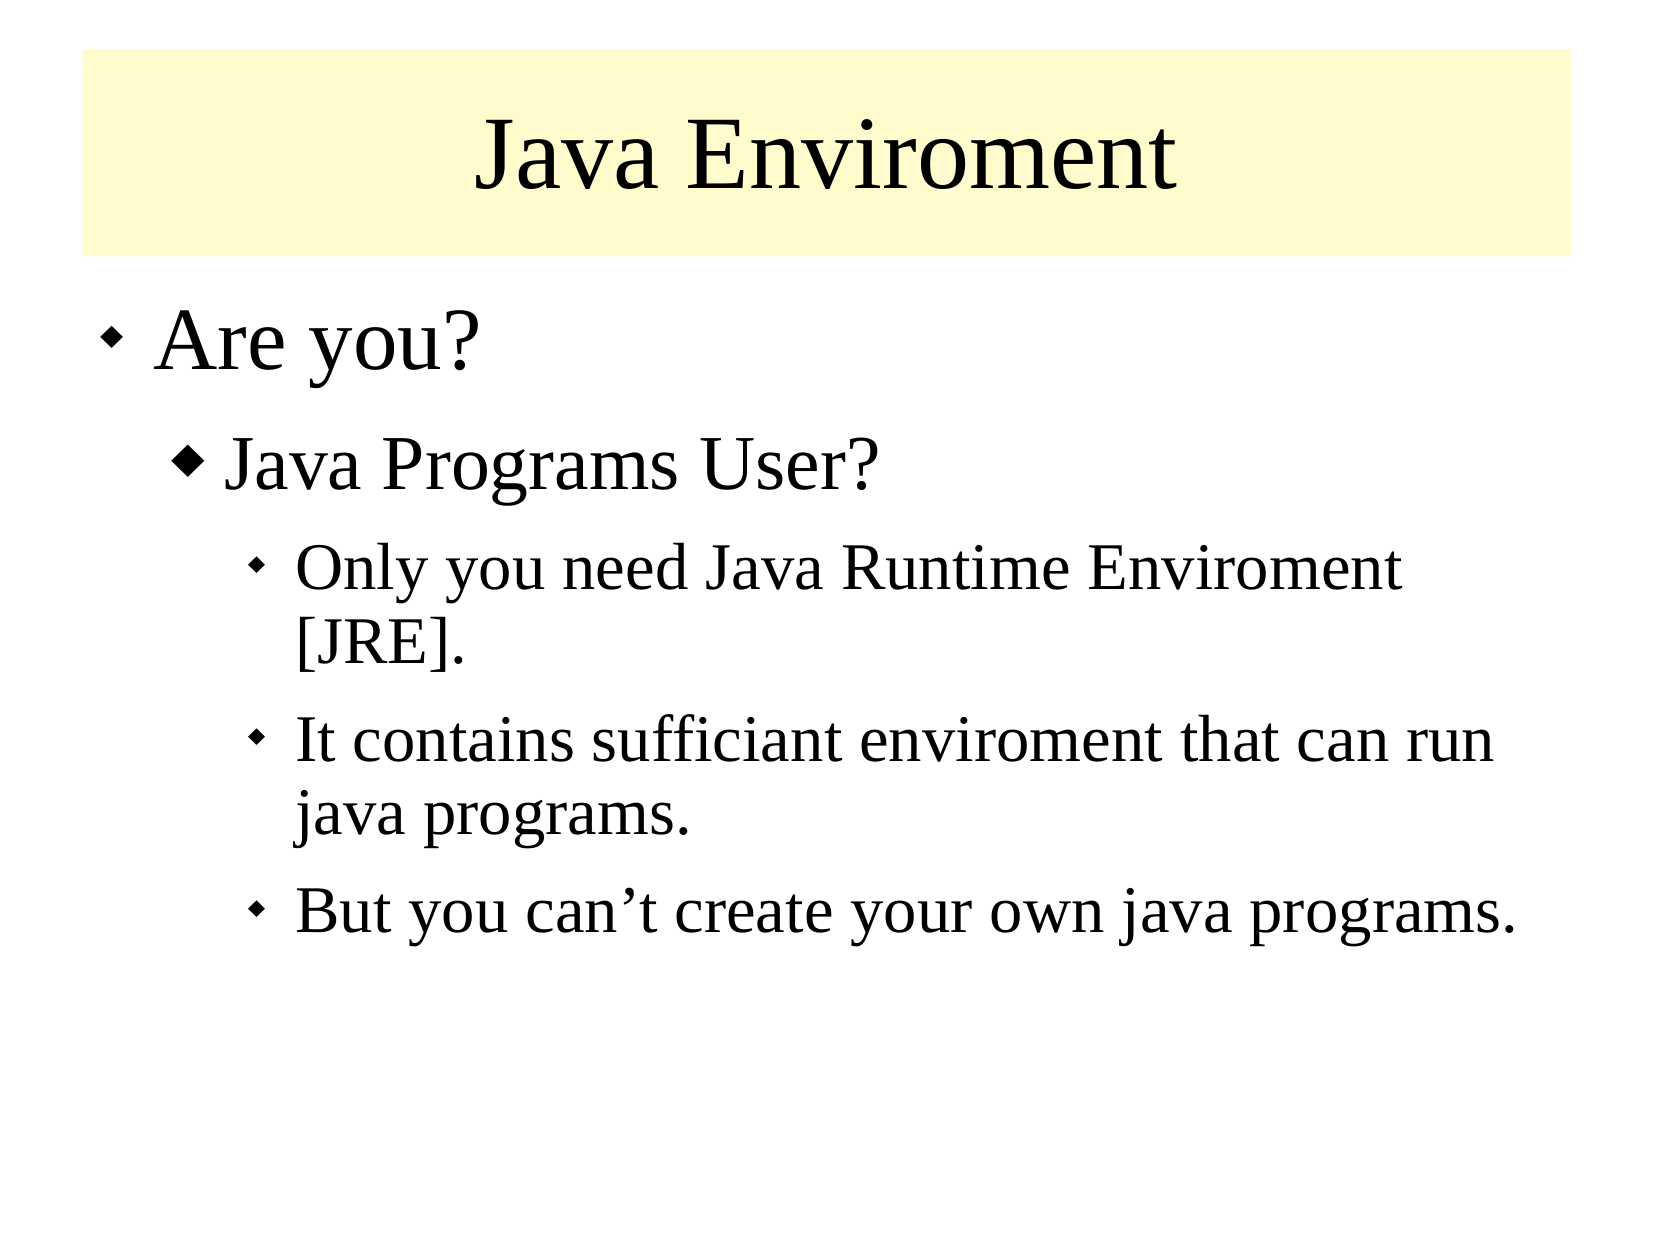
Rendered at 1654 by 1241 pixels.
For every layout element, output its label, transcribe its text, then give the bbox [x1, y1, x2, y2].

list Are you? Java Programs User? Only you need Java Runtime Enviroment [JRE]. It contains sufficiant enviroment that can run java programs. But you can’t create your own java programs. [82, 290, 1571, 1010]
title Java Enviroment [82, 49, 1571, 257]
